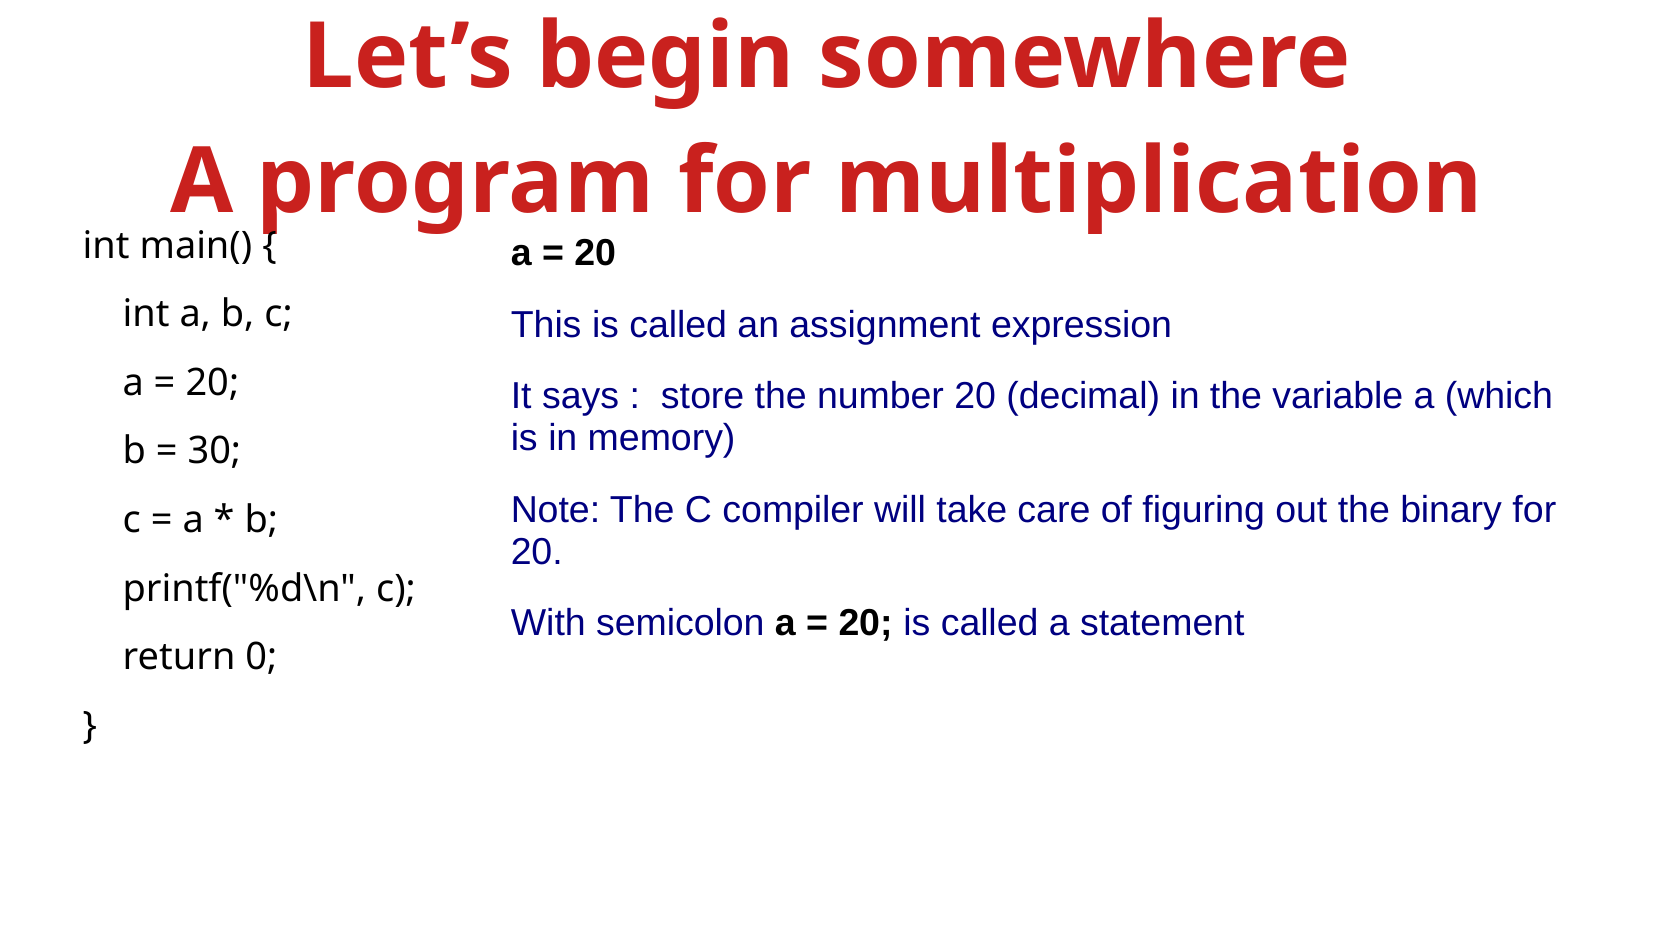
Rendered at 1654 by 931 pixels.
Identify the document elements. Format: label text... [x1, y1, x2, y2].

title Let’s begin somewhere A program for multiplication [82, 22, 1571, 207]
text_box a = 20 This is called an assignment expression It says : store the number 20 (decimal) in the variable a (which is in memory) Note: The C compiler will take care of figuring out the binary for 20. With semicolon a = 20; is called a statement [496, 224, 1583, 723]
list int main() { int a, b, c; a = 20; b = 30; c = a * b; printf("%d\n", c); return 0; } [82, 217, 461, 758]
